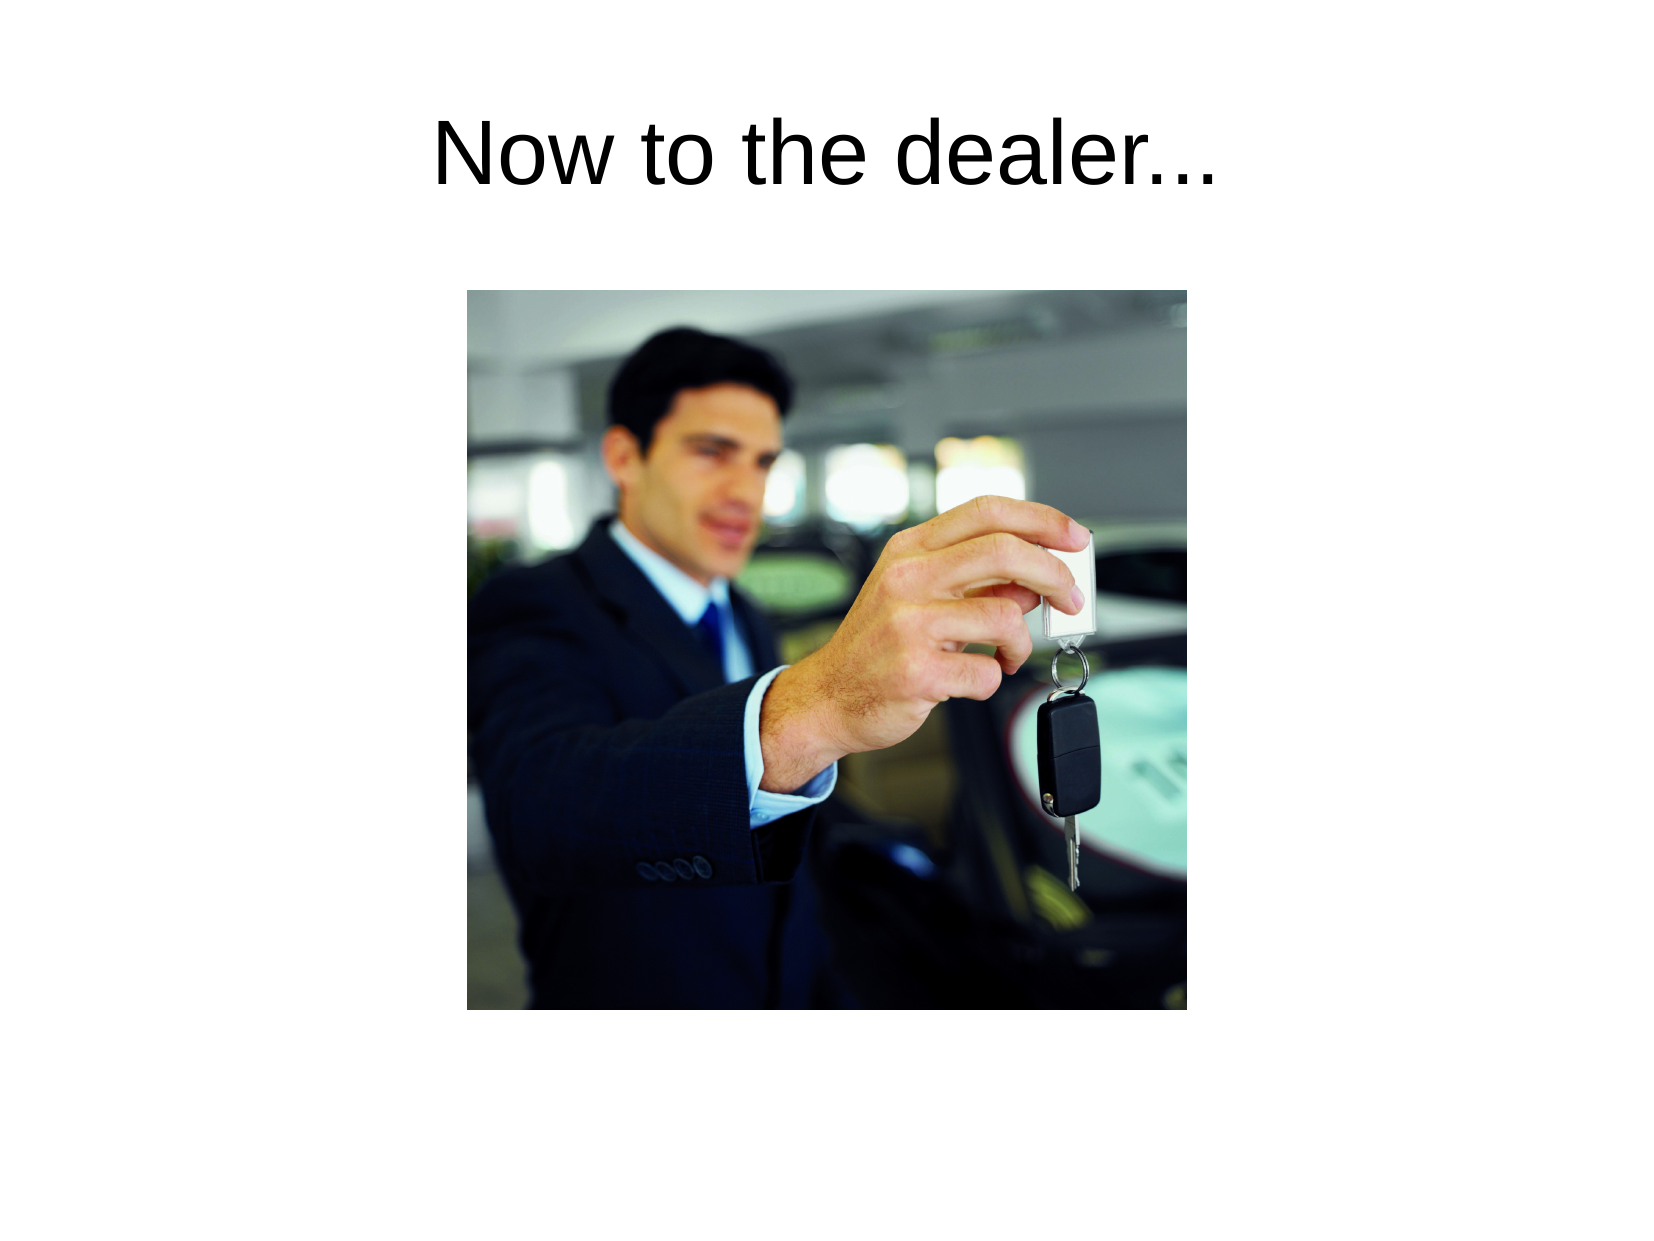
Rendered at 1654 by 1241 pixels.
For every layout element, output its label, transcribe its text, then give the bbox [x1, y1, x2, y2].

picture [467, 290, 1187, 1010]
title Now to the dealer... [82, 49, 1571, 257]
